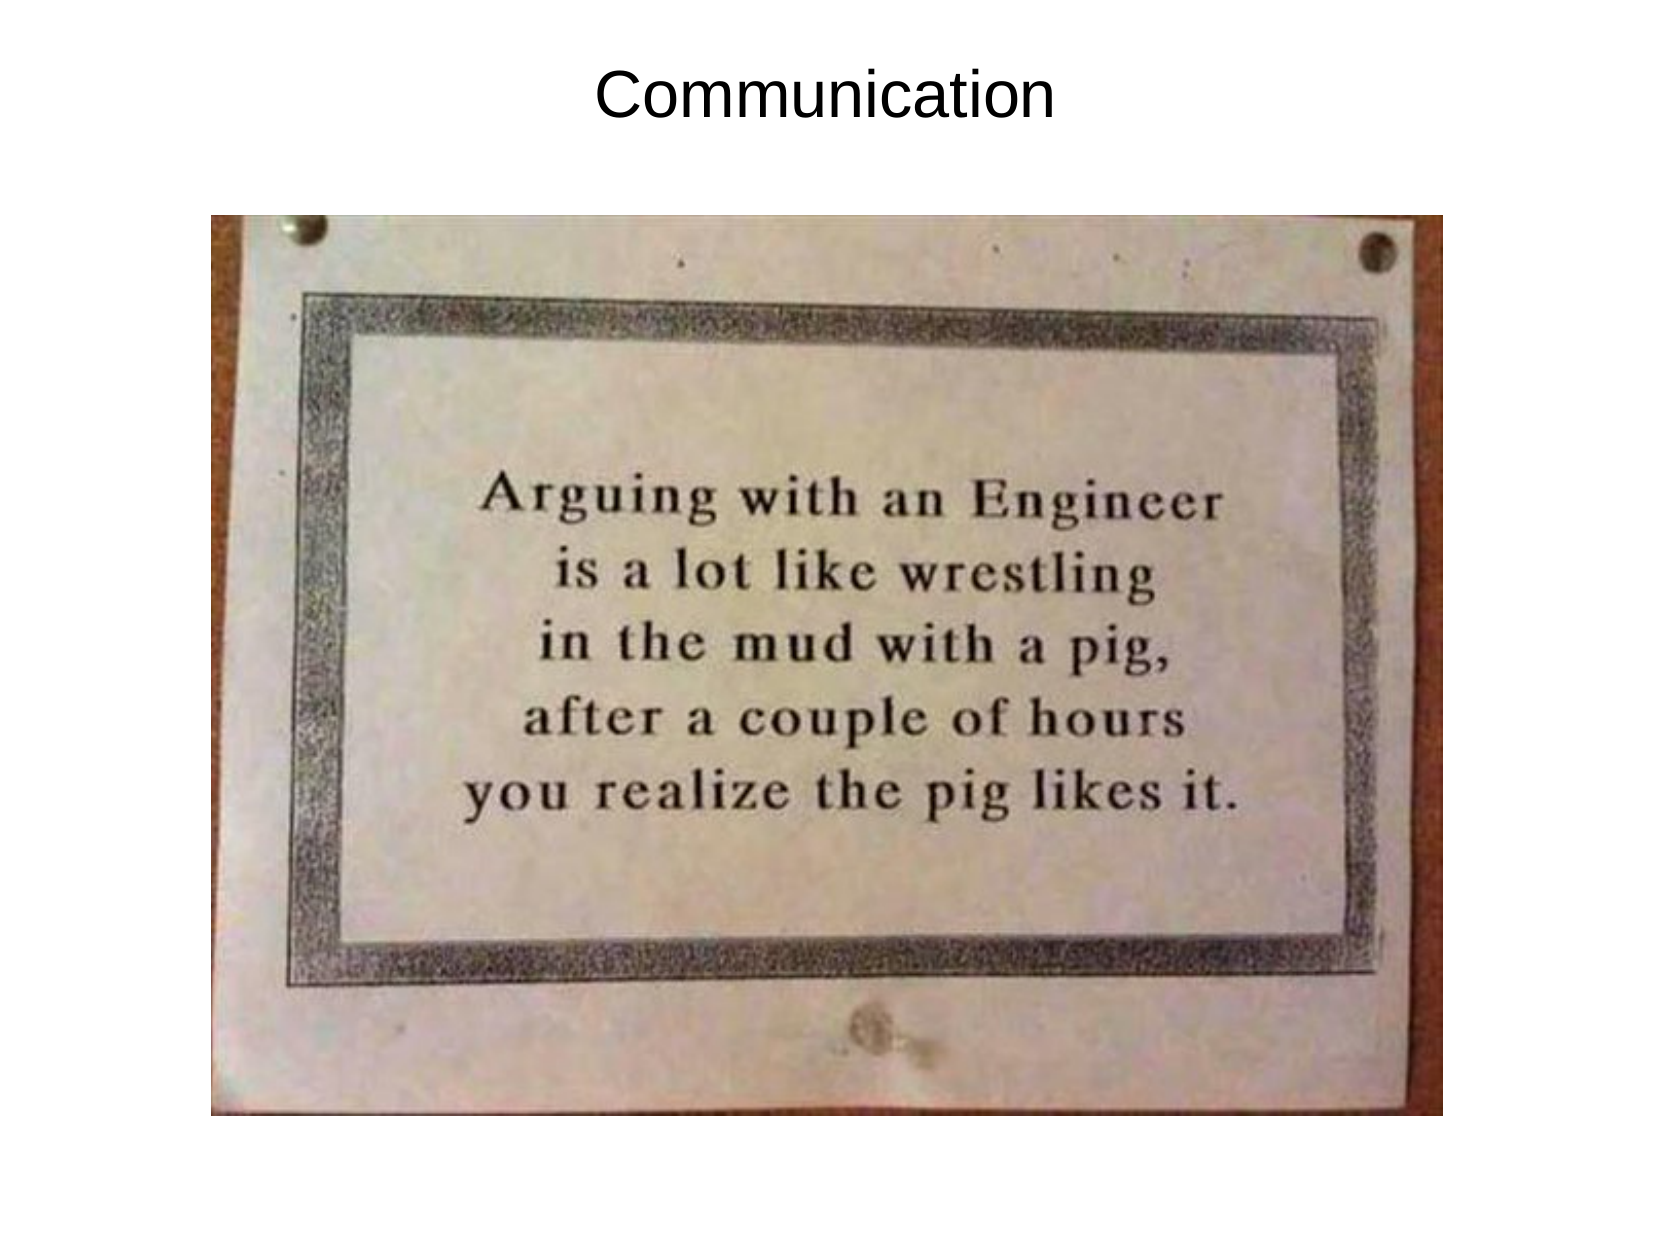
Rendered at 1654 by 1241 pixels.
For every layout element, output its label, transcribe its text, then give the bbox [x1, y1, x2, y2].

picture [211, 215, 1443, 1116]
text_box Communication [579, 49, 1074, 139]
